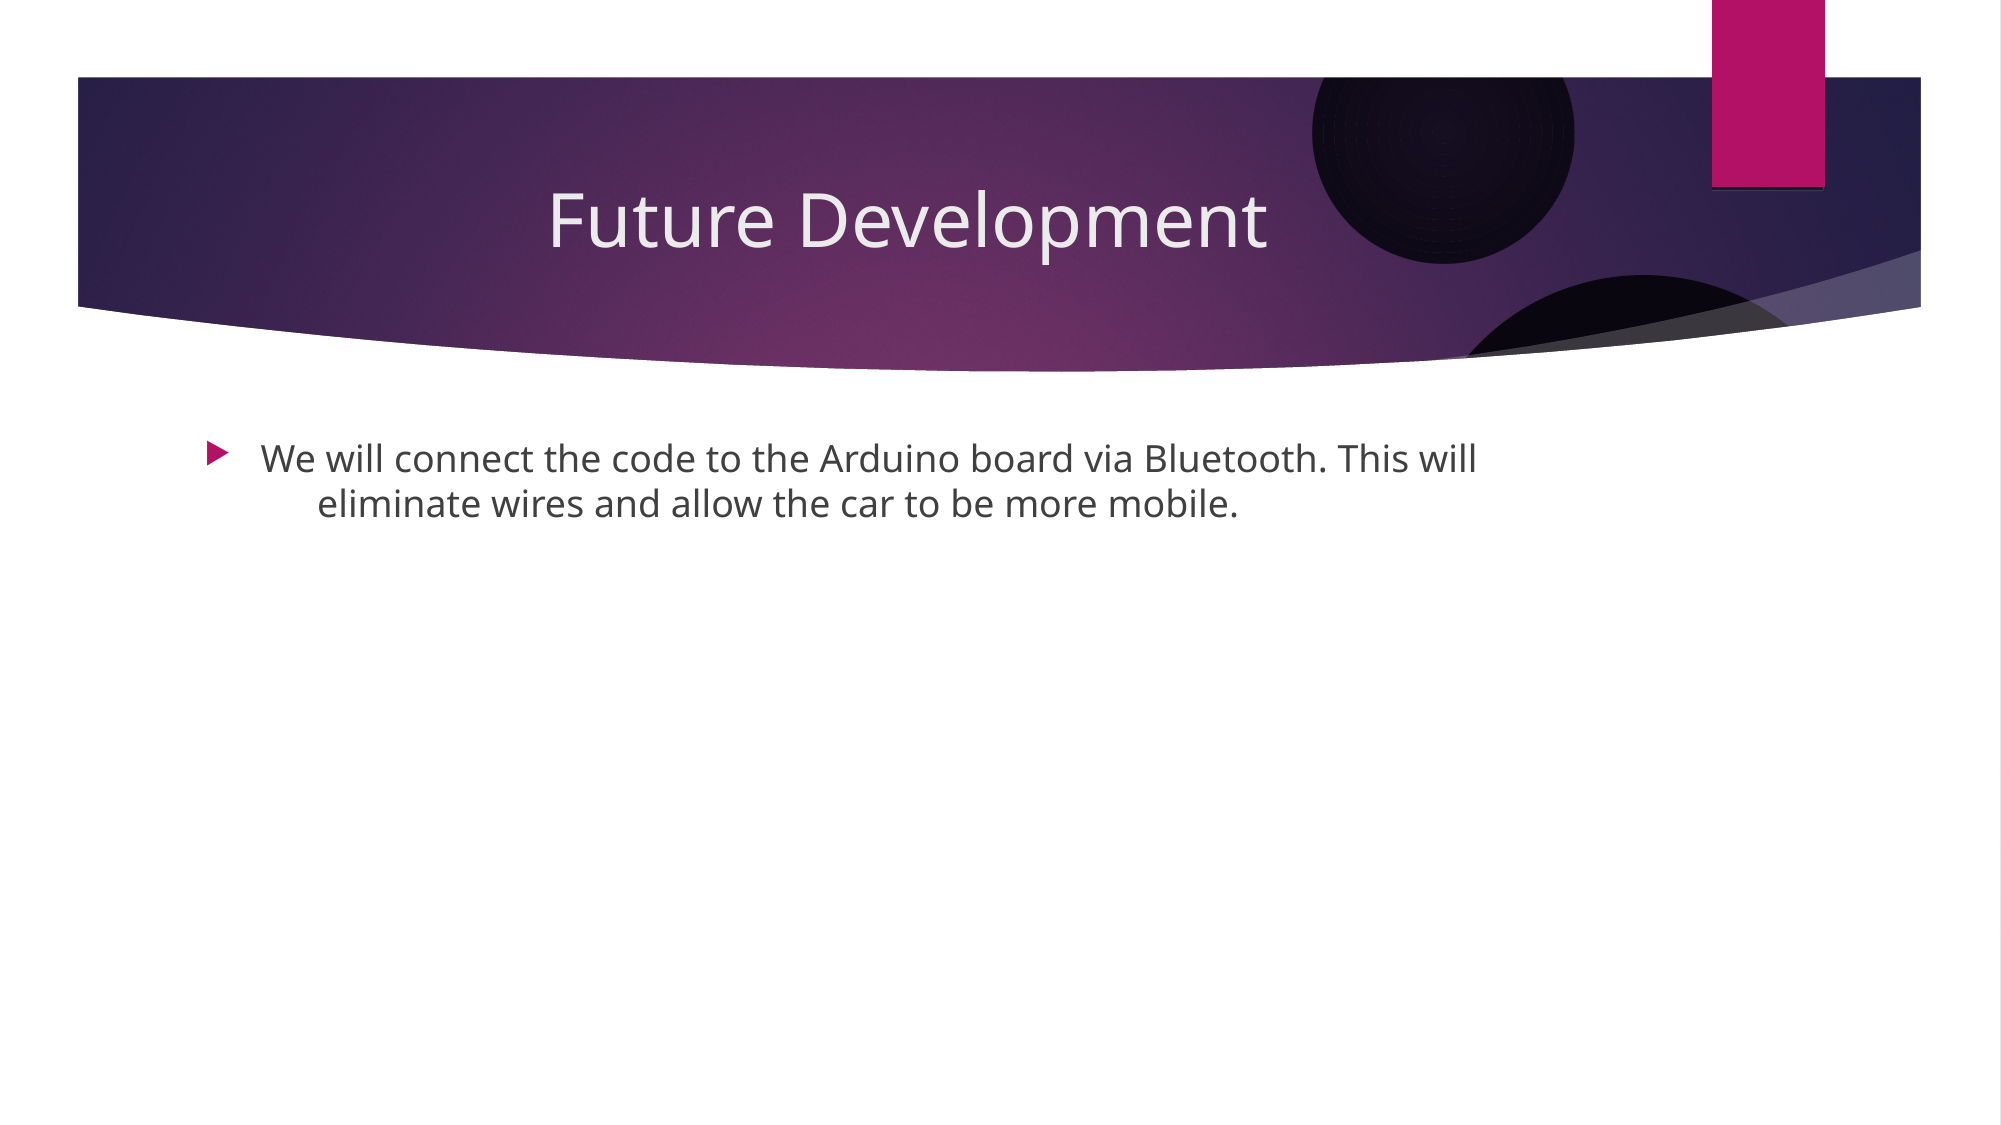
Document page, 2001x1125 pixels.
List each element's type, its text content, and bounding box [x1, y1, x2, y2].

list We will connect the code to the Arduino board via Bluetooth. This will eliminate wires and allow the car to be more mobile. [189, 427, 1638, 988]
title Future Development [189, 159, 1627, 276]
